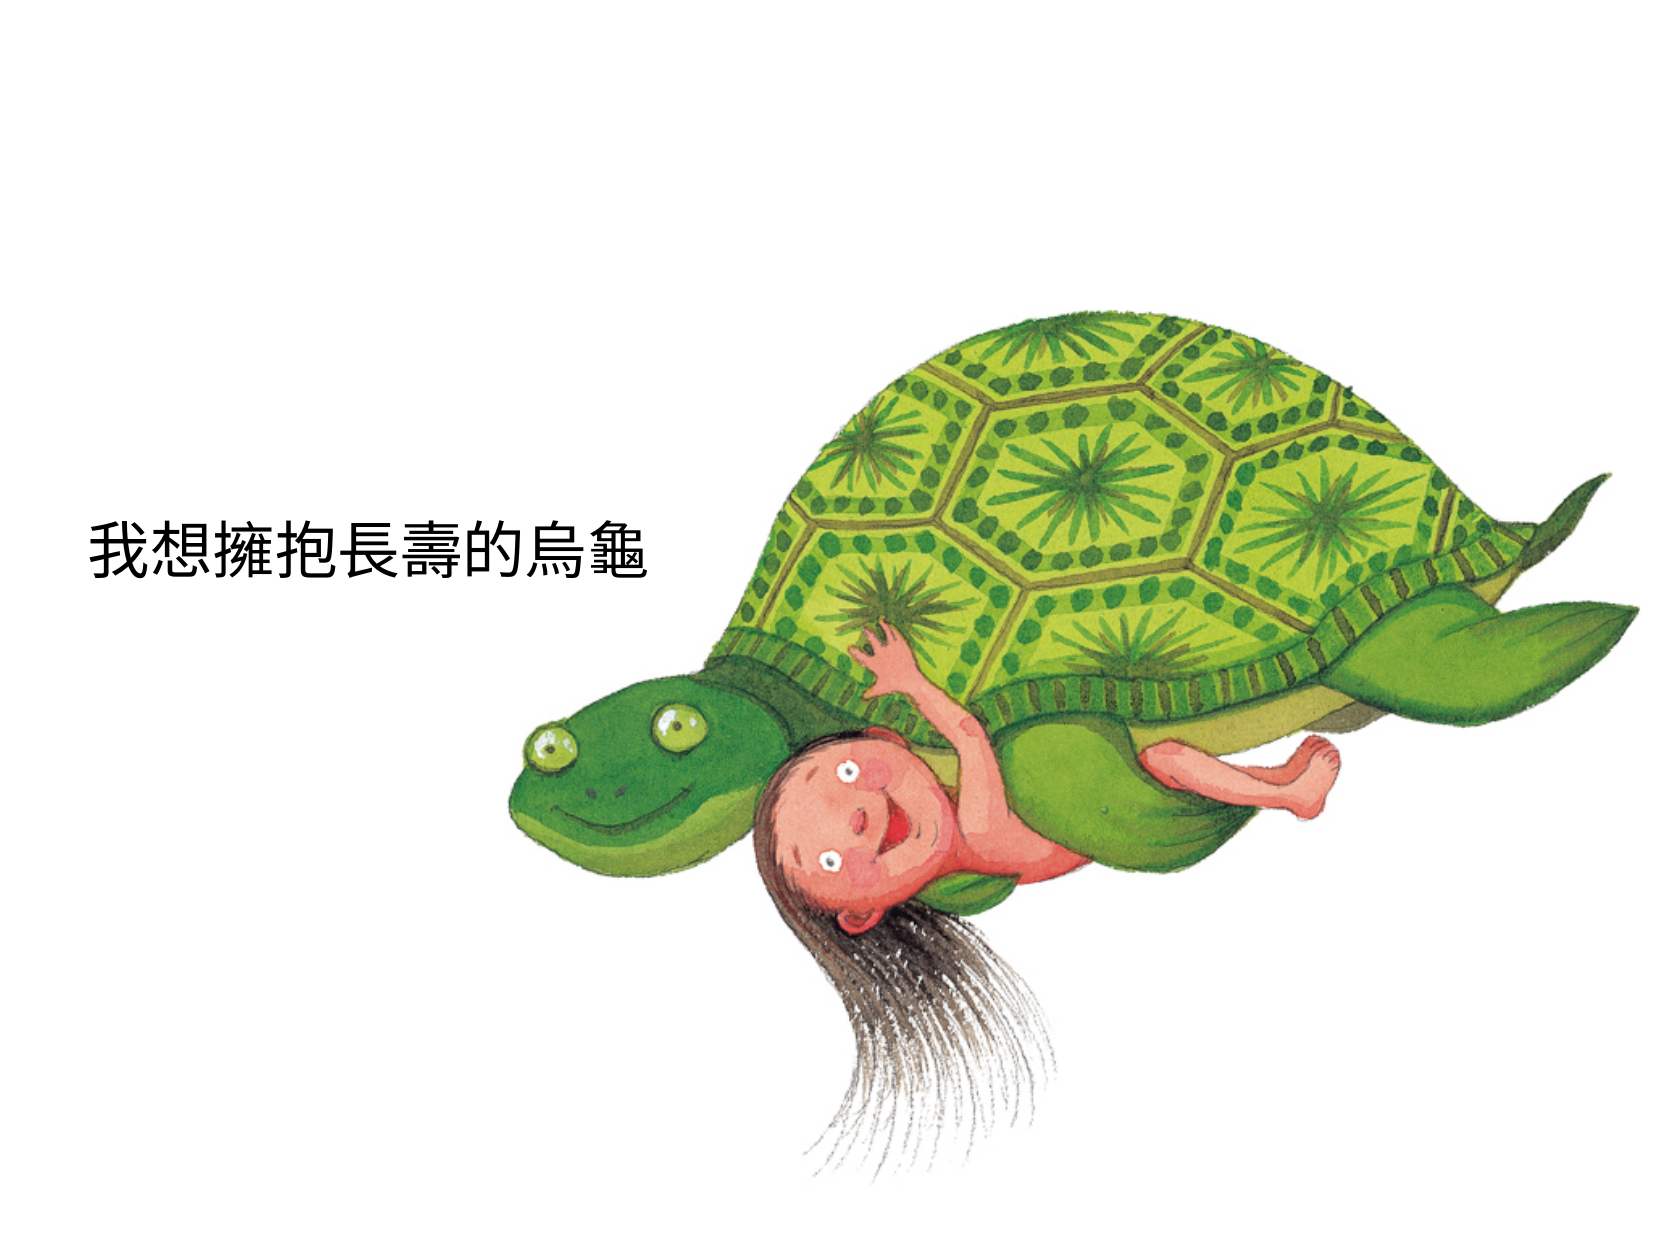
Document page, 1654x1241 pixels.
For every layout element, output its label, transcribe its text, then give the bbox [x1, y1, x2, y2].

picture [1, 1, 1653, 1239]
title 我想擁抱長壽的烏龜 [23, 442, 715, 650]
